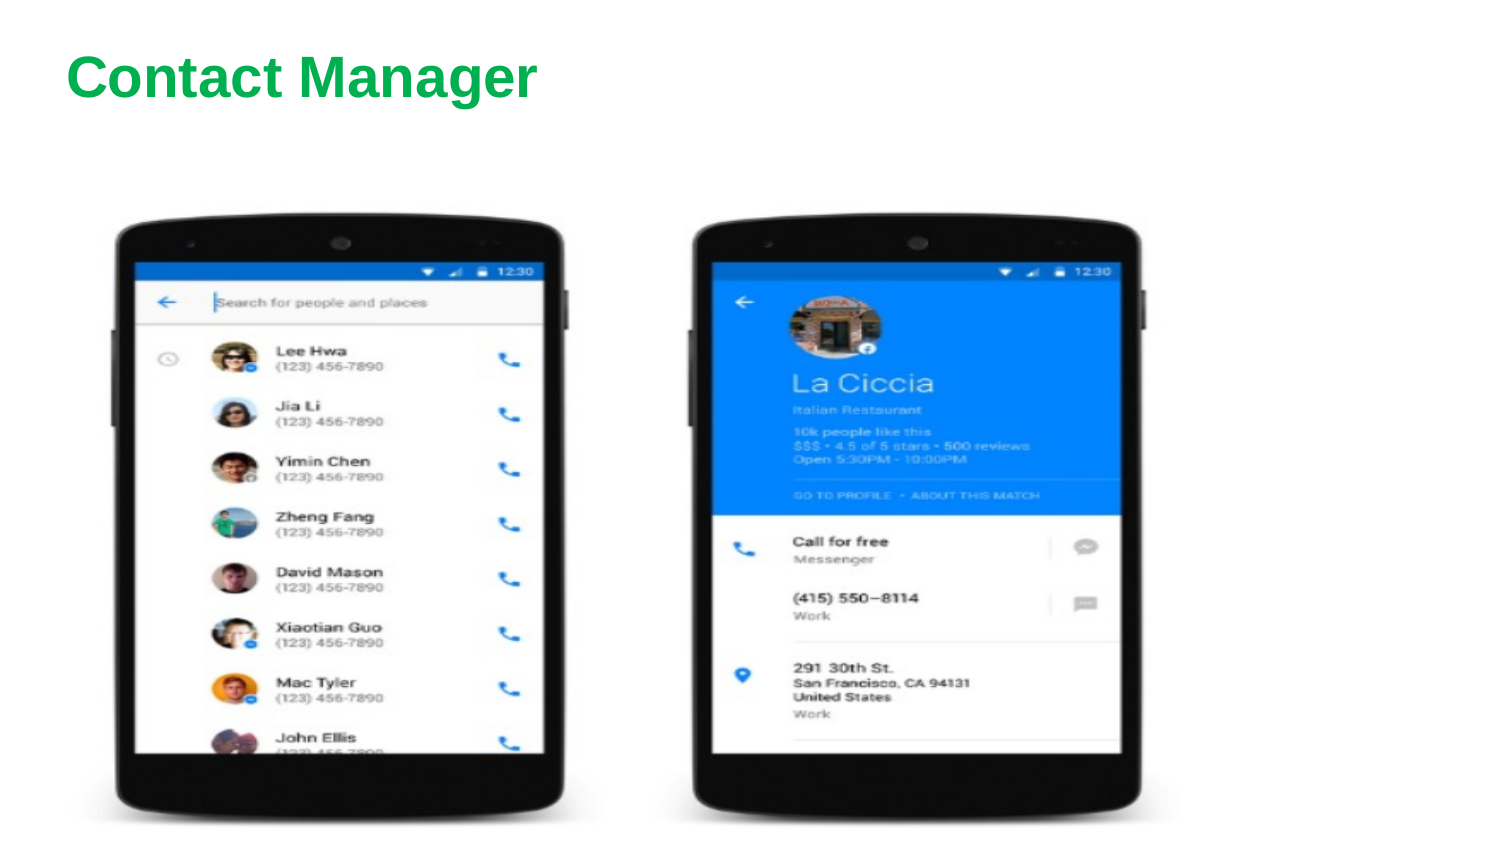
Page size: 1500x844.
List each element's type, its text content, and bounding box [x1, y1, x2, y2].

title Contact Manager [51, 23, 687, 118]
picture [67, 199, 1178, 833]
